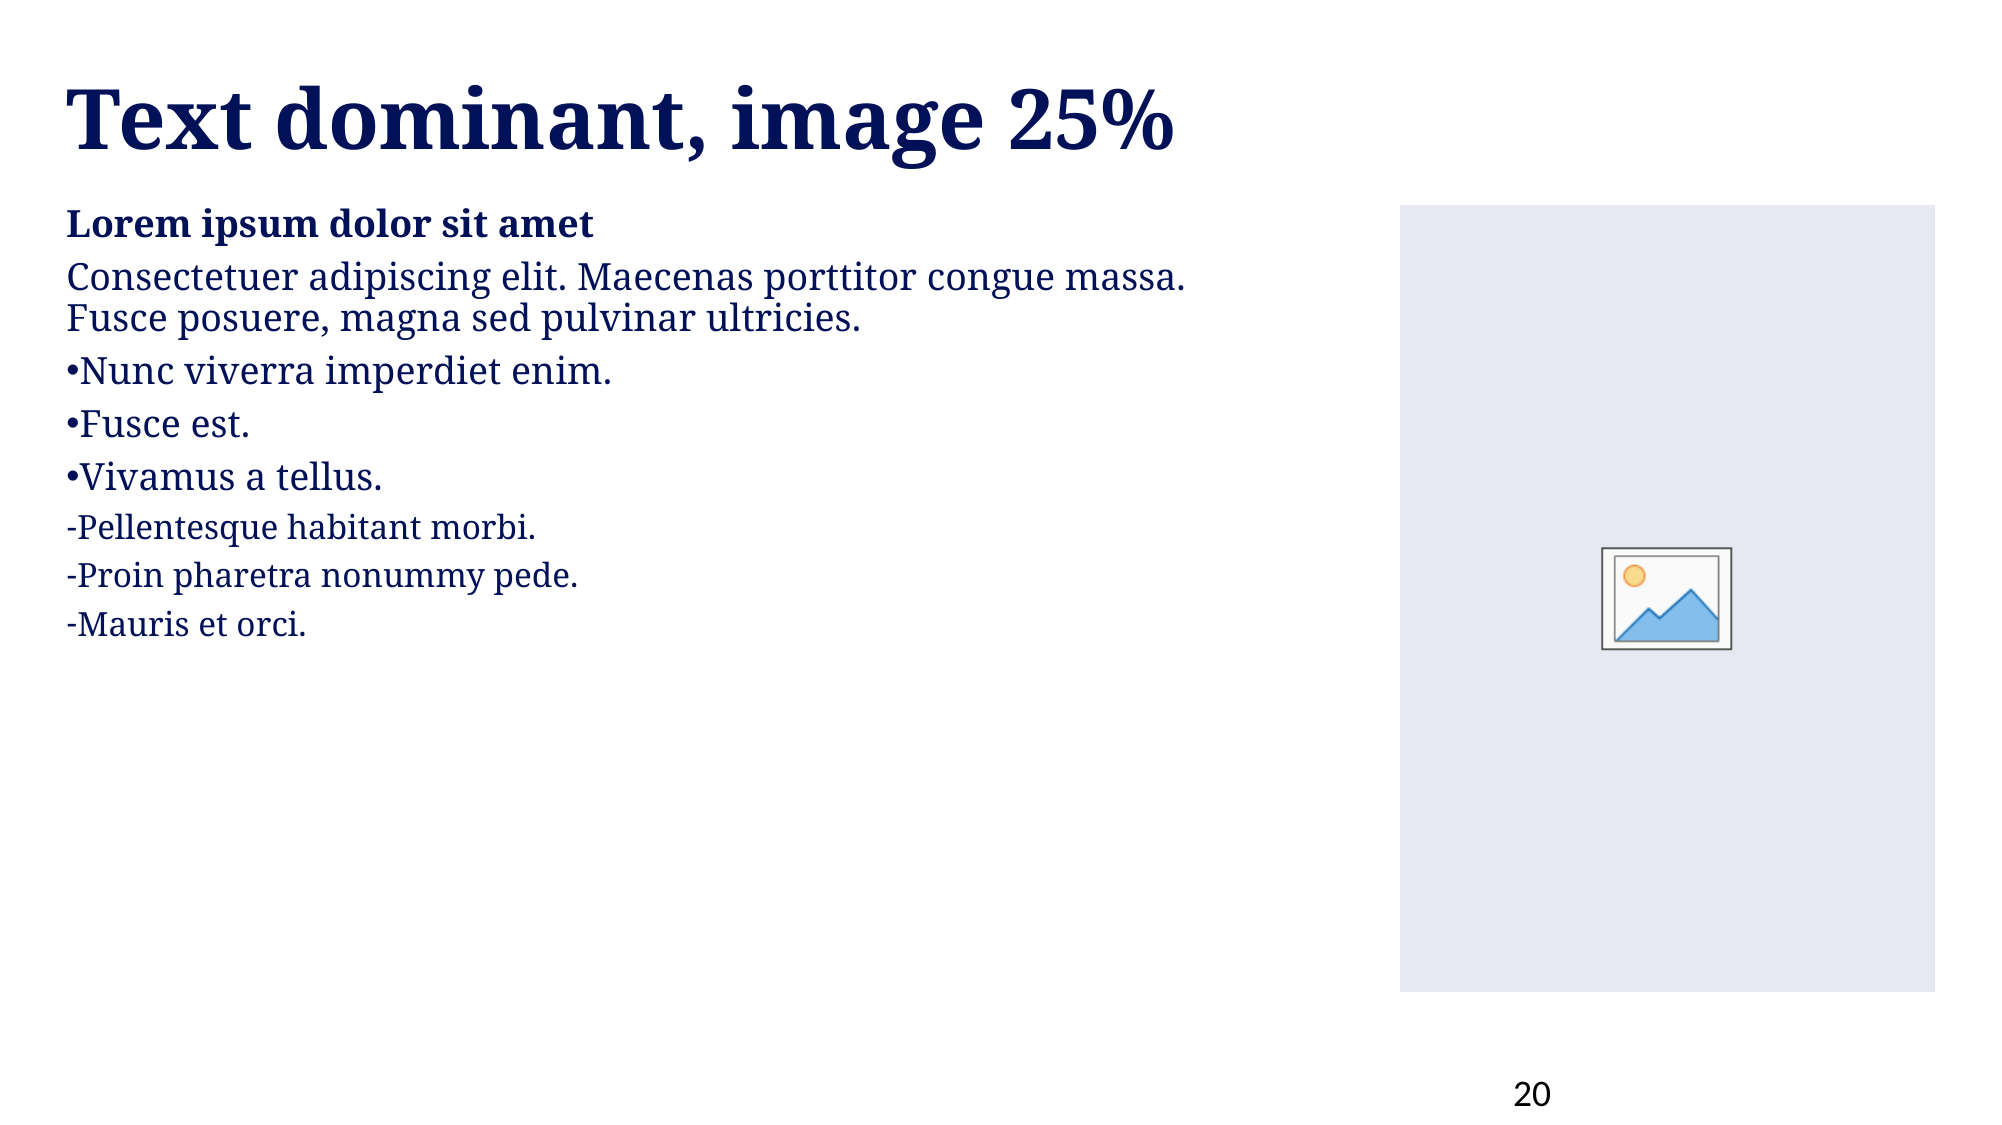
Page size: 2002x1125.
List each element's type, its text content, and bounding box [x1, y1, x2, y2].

picture [1399, 205, 1935, 993]
title Text dominant, image 25% [66, 66, 1935, 138]
text_box 20 [1498, 1061, 1949, 1122]
list Lorem ipsum dolor sit amet Consectetuer adipiscing elit. Maecenas porttitor congue massa. Fusce posuere, magna sed pulvinar ultricies. Nunc viverra imperdiet enim. Fusce est. Vivamus a tellus. Pellentesque habitant morbi. Proin pharetra nonummy pede. Mauris et orci. [66, 205, 1367, 993]
